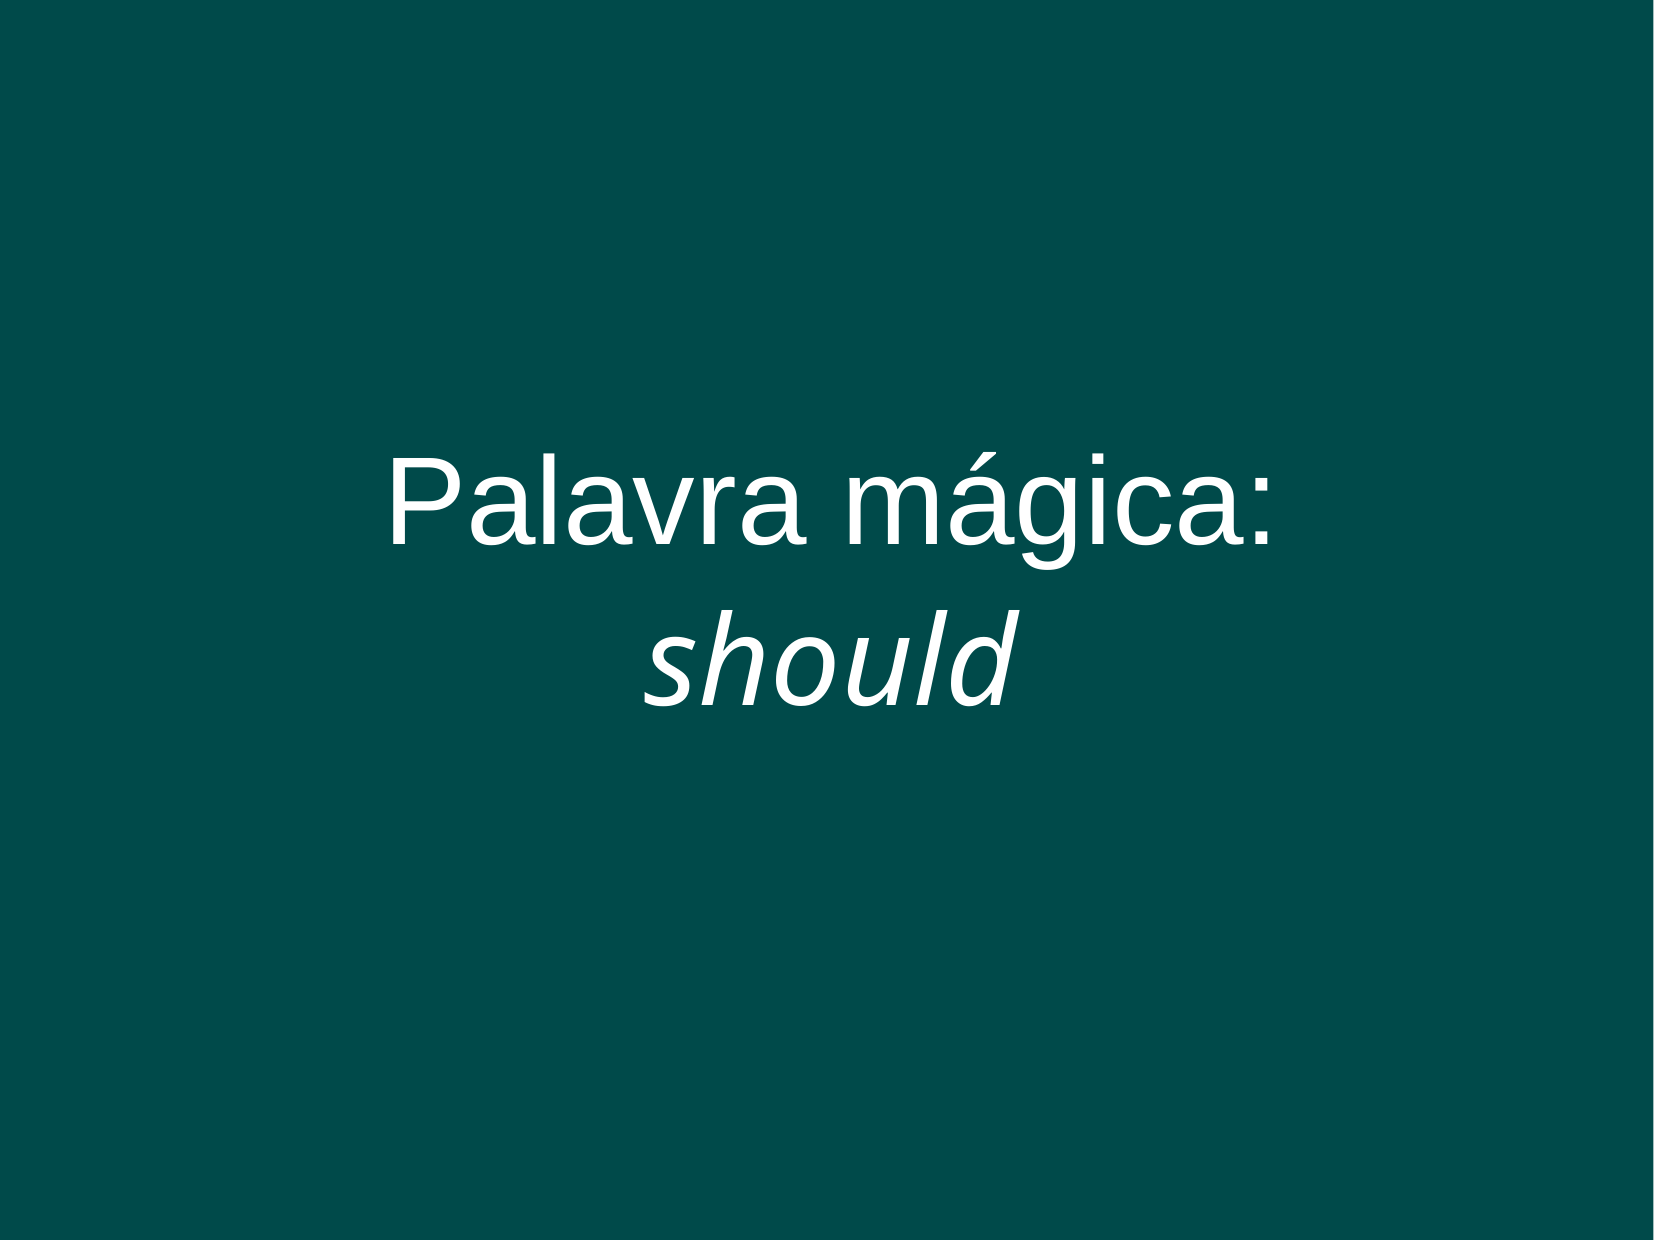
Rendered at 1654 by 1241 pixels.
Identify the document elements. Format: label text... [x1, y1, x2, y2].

text_box Palavra mágica: should [306, 424, 1357, 755]
